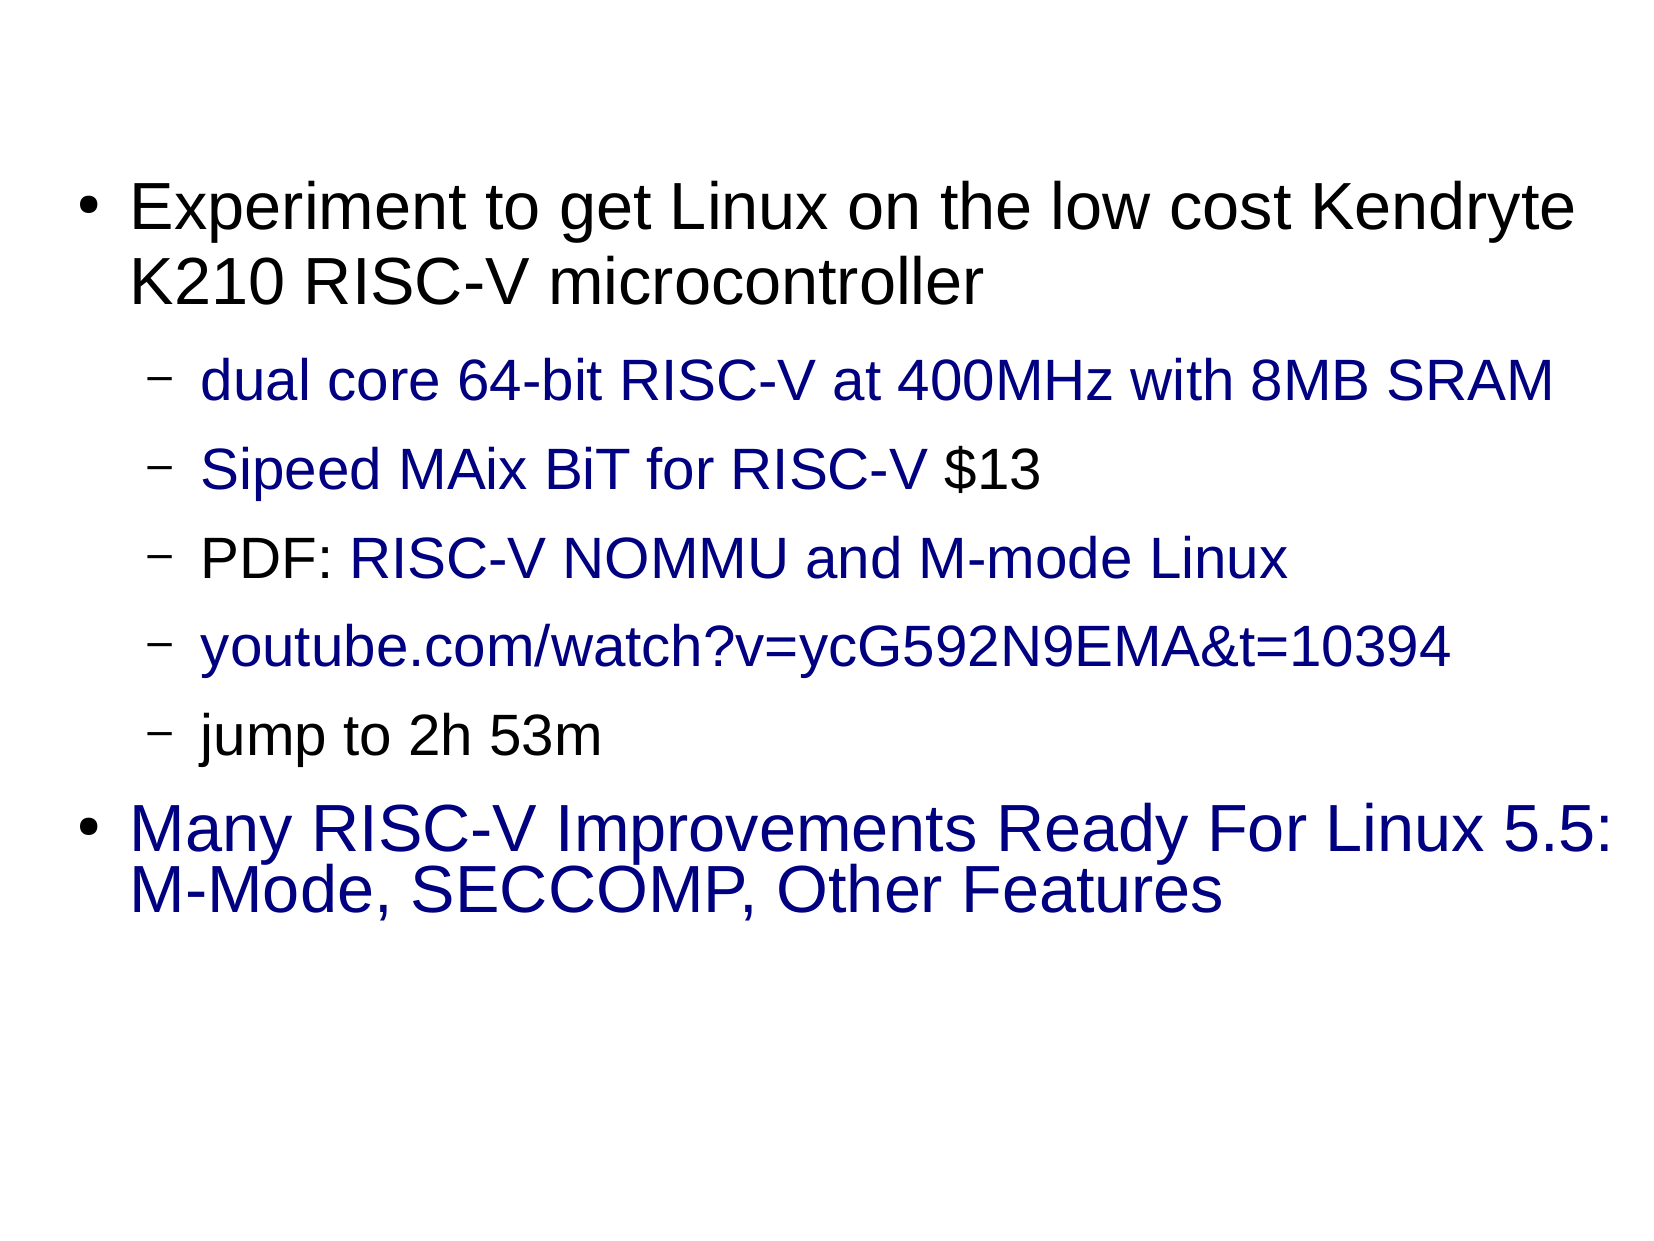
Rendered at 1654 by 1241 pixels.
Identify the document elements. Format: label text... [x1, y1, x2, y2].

list Experiment to get Linux on the low cost Kendryte K210 RISC-V microcontroller dual core 64-bit RISC-V at 400MHz with 8MB SRAM Sipeed MAix BiT for RISC-V $13 PDF: RISC-V NOMMU and M-mode Linux youtube.com/watch?v=ycG592N9EMA&t=10394 jump to 2h 53m Many RISC-V Improvements Ready For Linux 5.5: M-Mode, SECCOMP, Other Features [59, 169, 1636, 1134]
